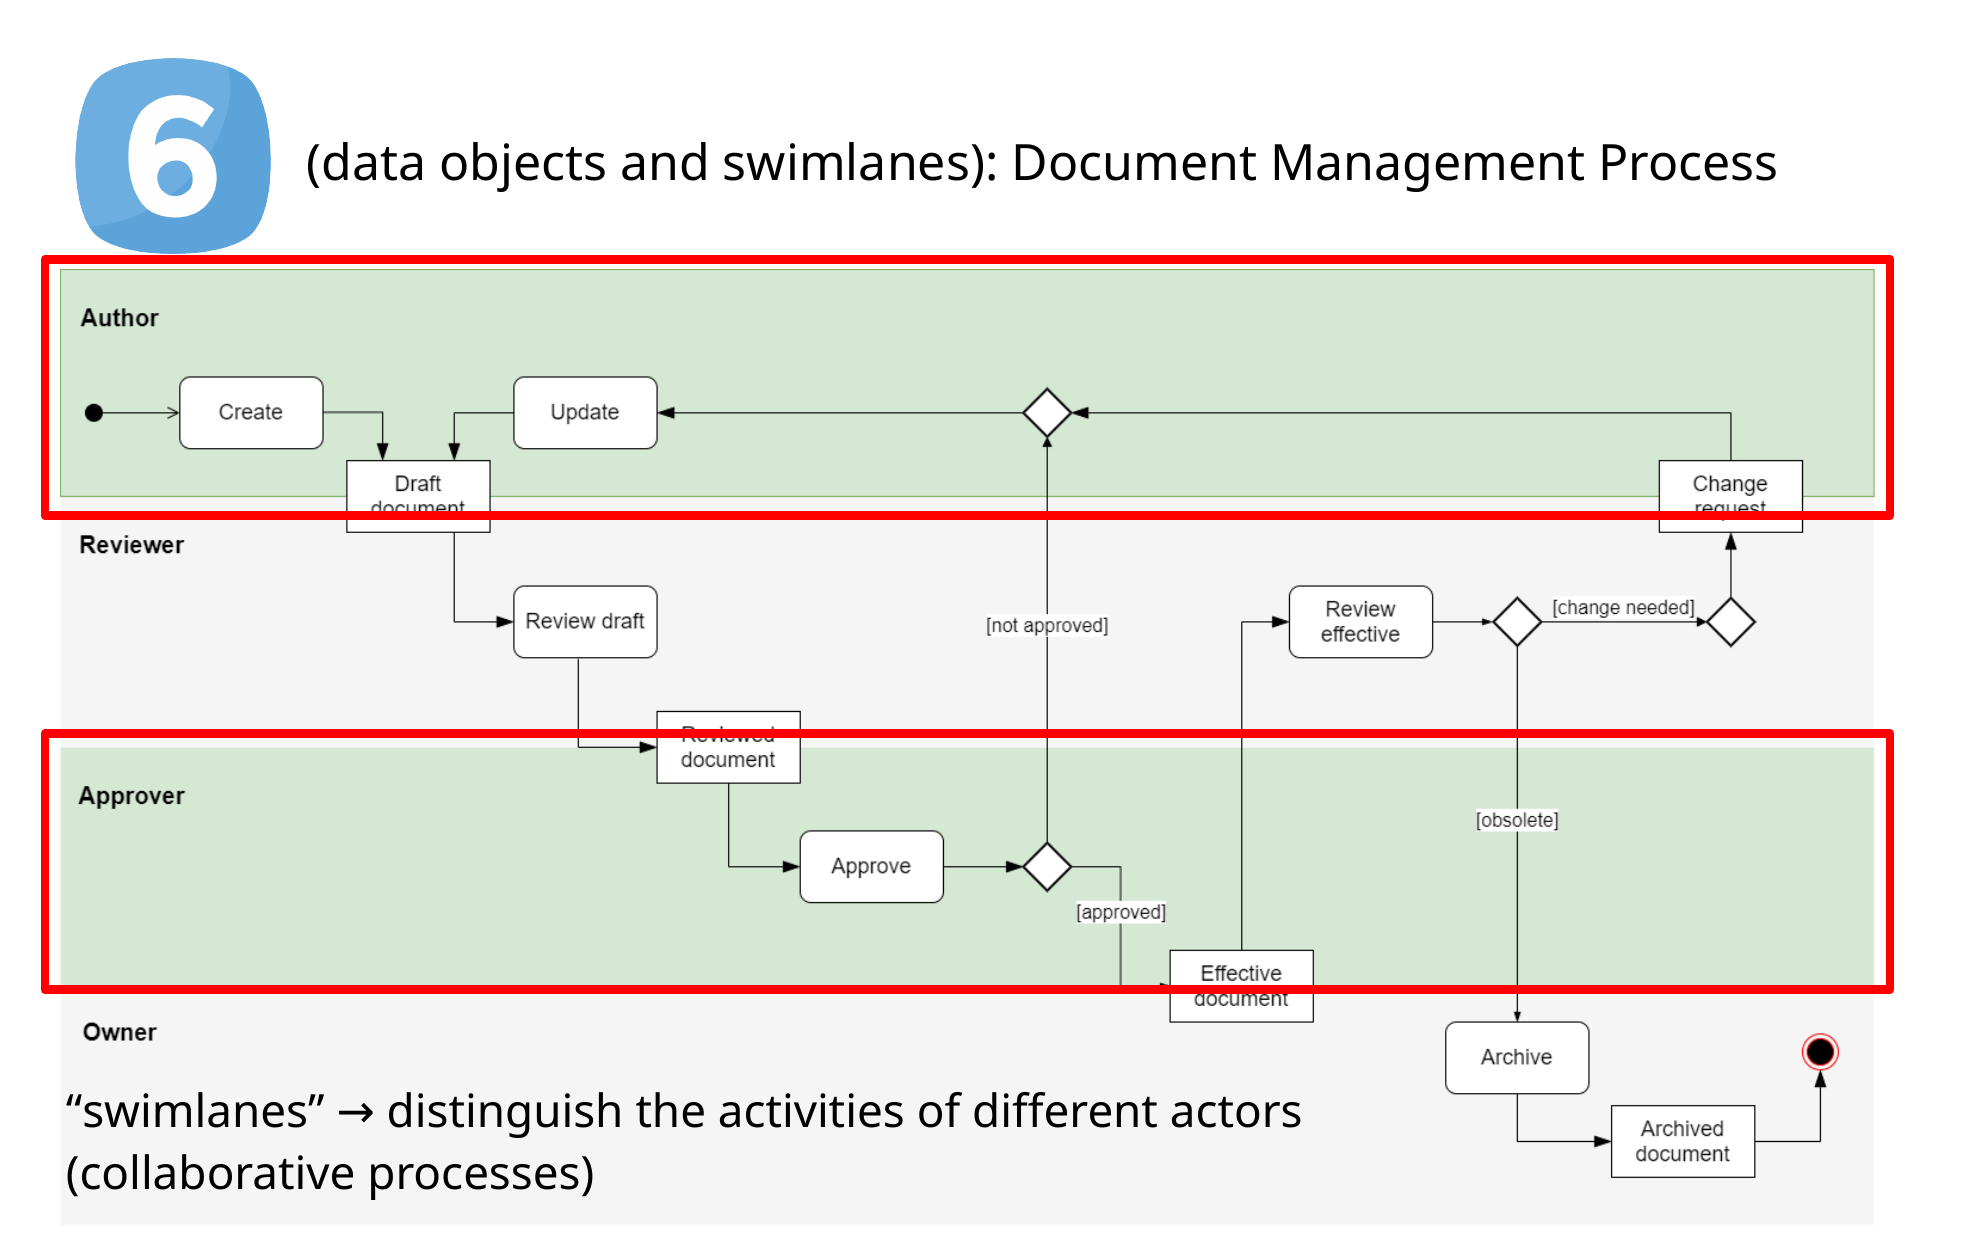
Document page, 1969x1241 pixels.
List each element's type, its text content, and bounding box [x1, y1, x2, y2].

text_box “swimlanes” → distinguish the activities of different actors (collaborative processes) [60, 1081, 1411, 1201]
picture [60, 994, 1876, 1227]
picture [60, 269, 1876, 511]
picture [60, 520, 1876, 729]
picture [75, 58, 271, 254]
text_box (data objects and swimlanes): Document Management Process [300, 96, 1921, 226]
picture [60, 738, 1876, 985]
